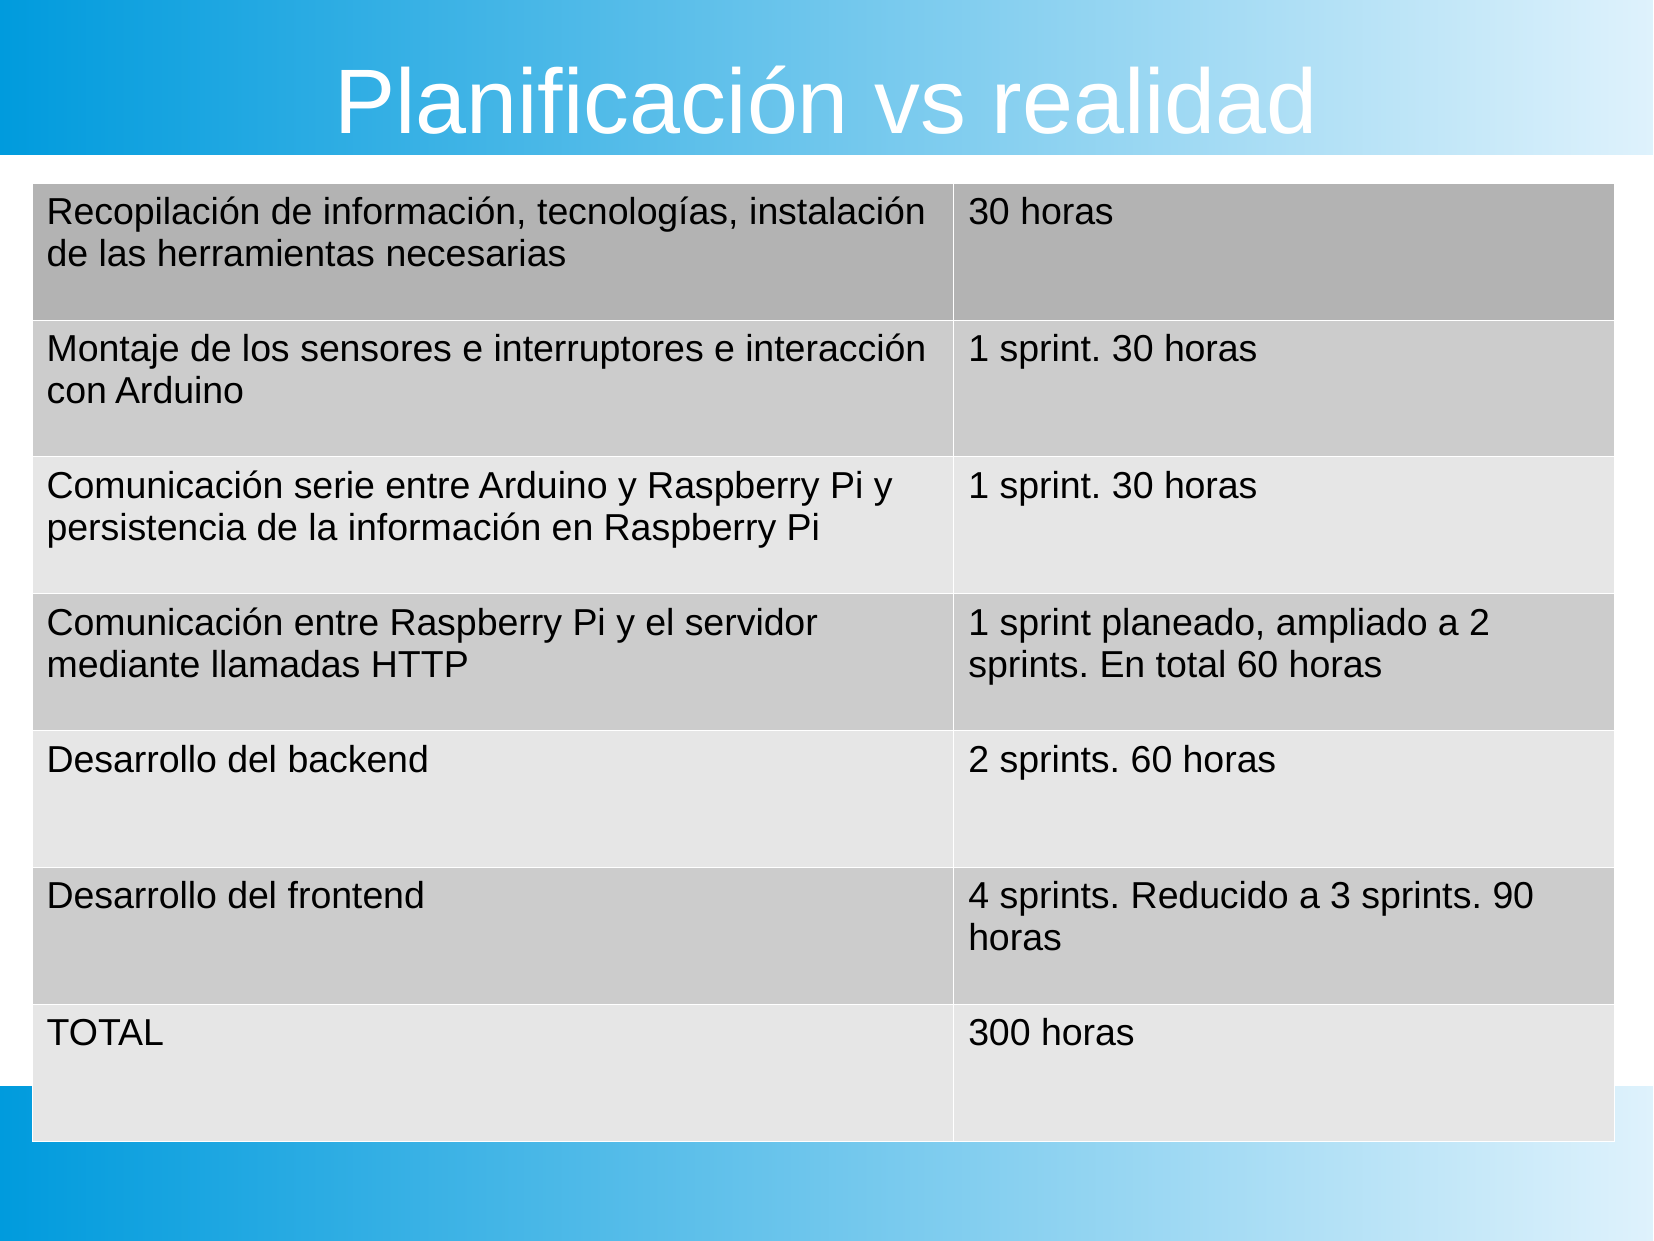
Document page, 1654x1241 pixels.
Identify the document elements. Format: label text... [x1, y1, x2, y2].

table_cell Comunicación serie entre Arduino y Raspberry Pi y persistencia de la información en Raspberry Pi [33, 457, 953, 593]
table_cell 1 sprint planeado, ampliado a 2 sprints. En total 60 horas [954, 594, 1614, 730]
table_cell TOTAL [33, 1005, 953, 1141]
table_cell Comunicación entre Raspberry Pi y el servidor mediante llamadas HTTP [33, 594, 953, 730]
table_cell Montaje de los sensores e interruptores e interacción con Arduino [33, 321, 953, 456]
table_header Recopilación de información, tecnologías, instalación de las herramientas necesarias [33, 184, 953, 320]
table_cell 4 sprints. Reducido a 3 sprints. 90 horas [954, 868, 1614, 1004]
table_cell 300 horas [954, 1005, 1614, 1141]
table_cell 2 sprints. 60 horas [954, 731, 1614, 867]
table_header 30 horas [954, 184, 1614, 320]
title Planificación vs realidad [82, 49, 1571, 155]
table_cell Desarrollo del backend [33, 731, 953, 867]
table_cell Desarrollo del frontend [33, 868, 953, 1004]
table_cell 1 sprint. 30 horas [954, 321, 1614, 456]
table_cell 1 sprint. 30 horas [954, 457, 1614, 593]
